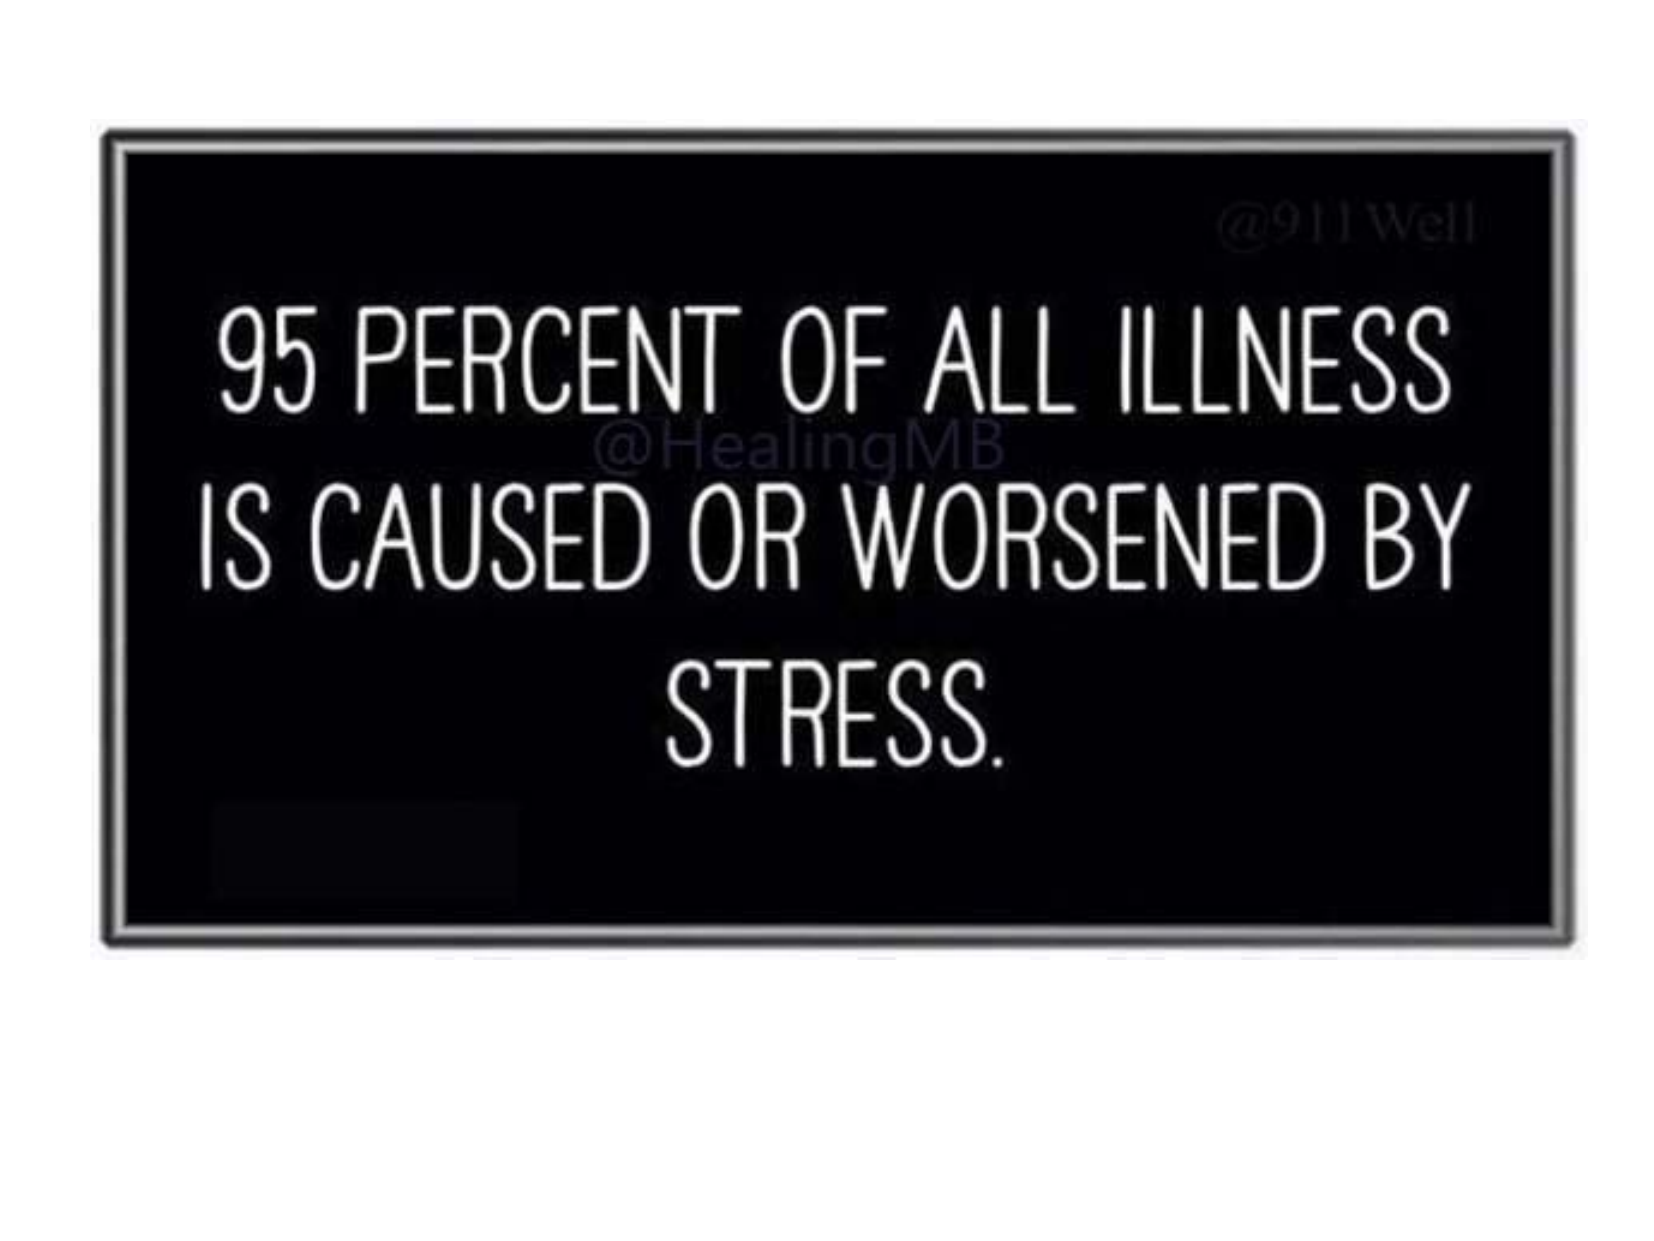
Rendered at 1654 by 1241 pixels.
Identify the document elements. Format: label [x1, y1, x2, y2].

picture [90, 119, 1588, 961]
